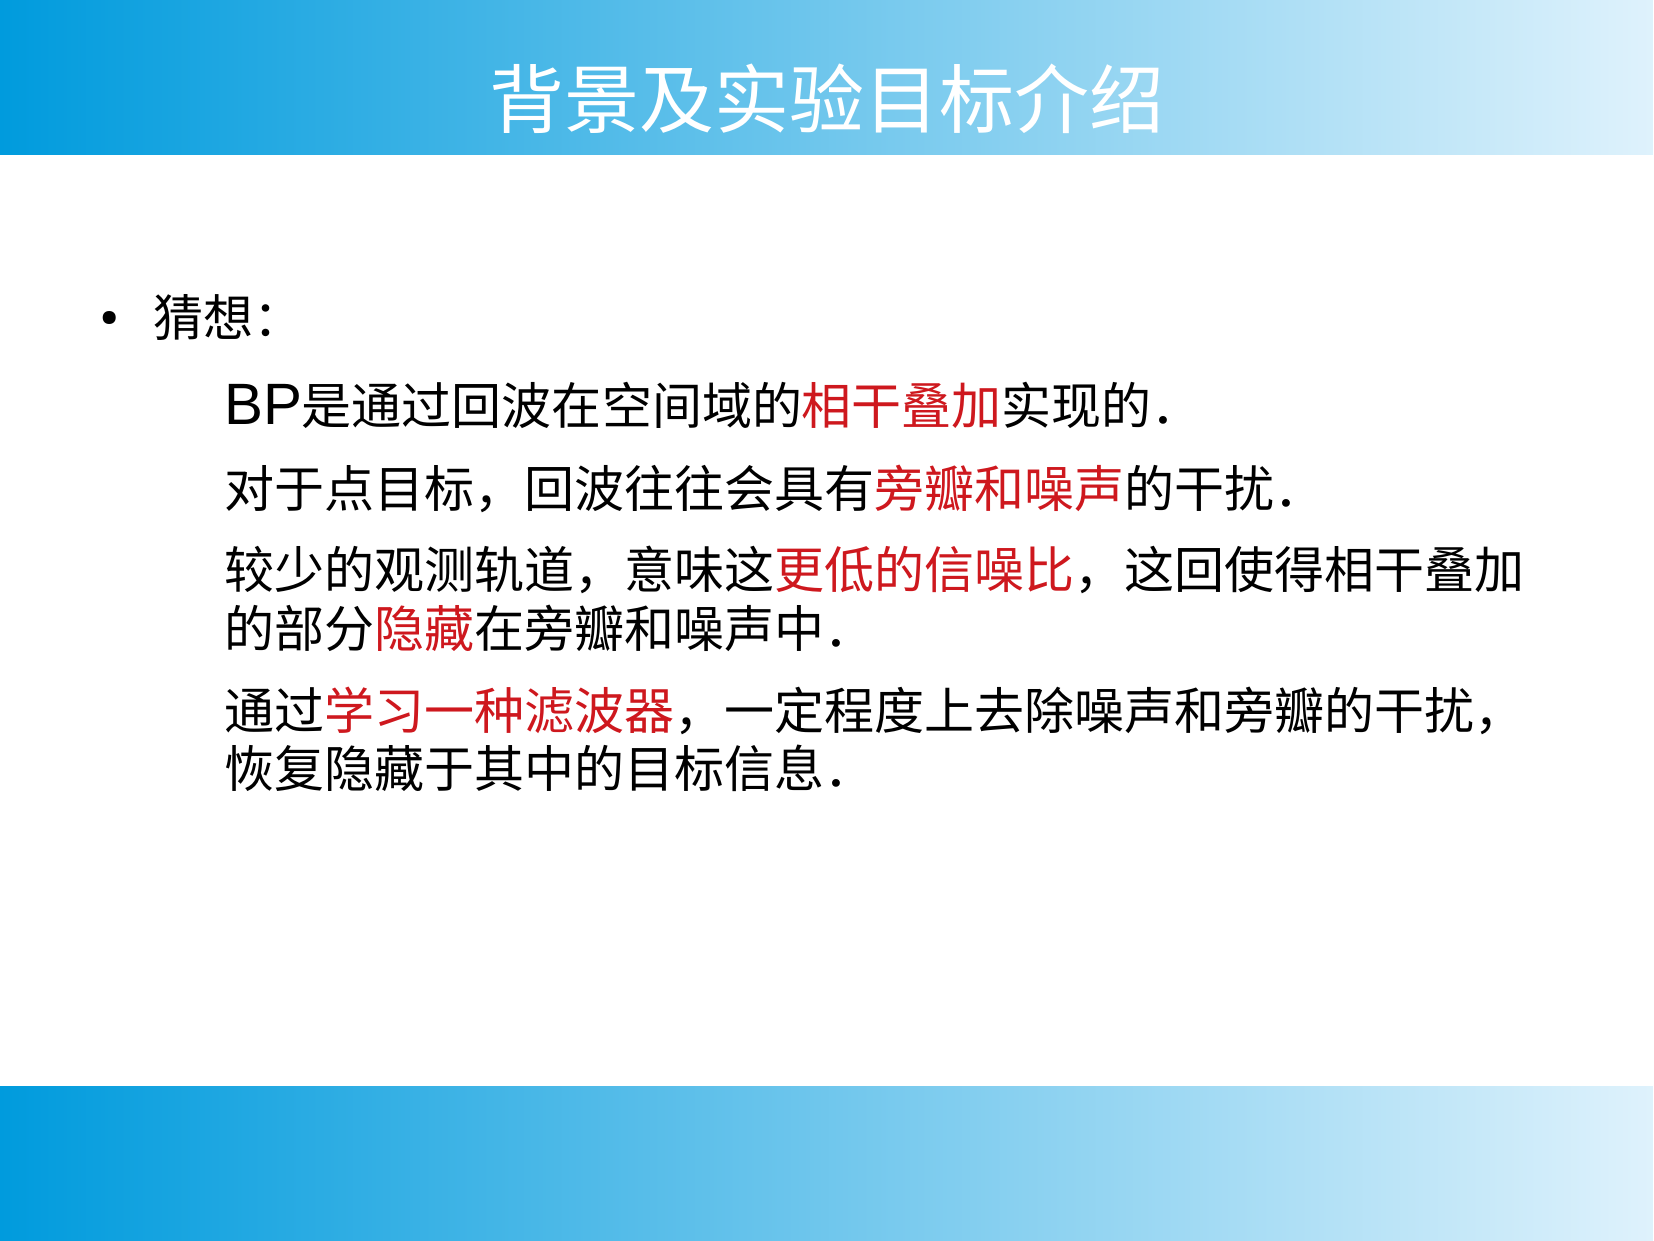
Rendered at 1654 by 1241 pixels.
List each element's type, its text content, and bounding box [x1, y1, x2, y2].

list 猜想： BP是通过回波在空间域的相干叠加实现的． 对于点目标，回波往往会具有旁瓣和噪声的干扰． 较少的观测轨道，意味这更低的信噪比，这回使得相干叠加的部分隐藏在旁瓣和噪声中． 通过学习一种滤波器，一定程度上去除噪声和旁瓣的干扰，恢复隐藏于其中的目标信息． [82, 290, 1571, 1010]
title 背景及实验目标介绍 [82, 49, 1571, 155]
